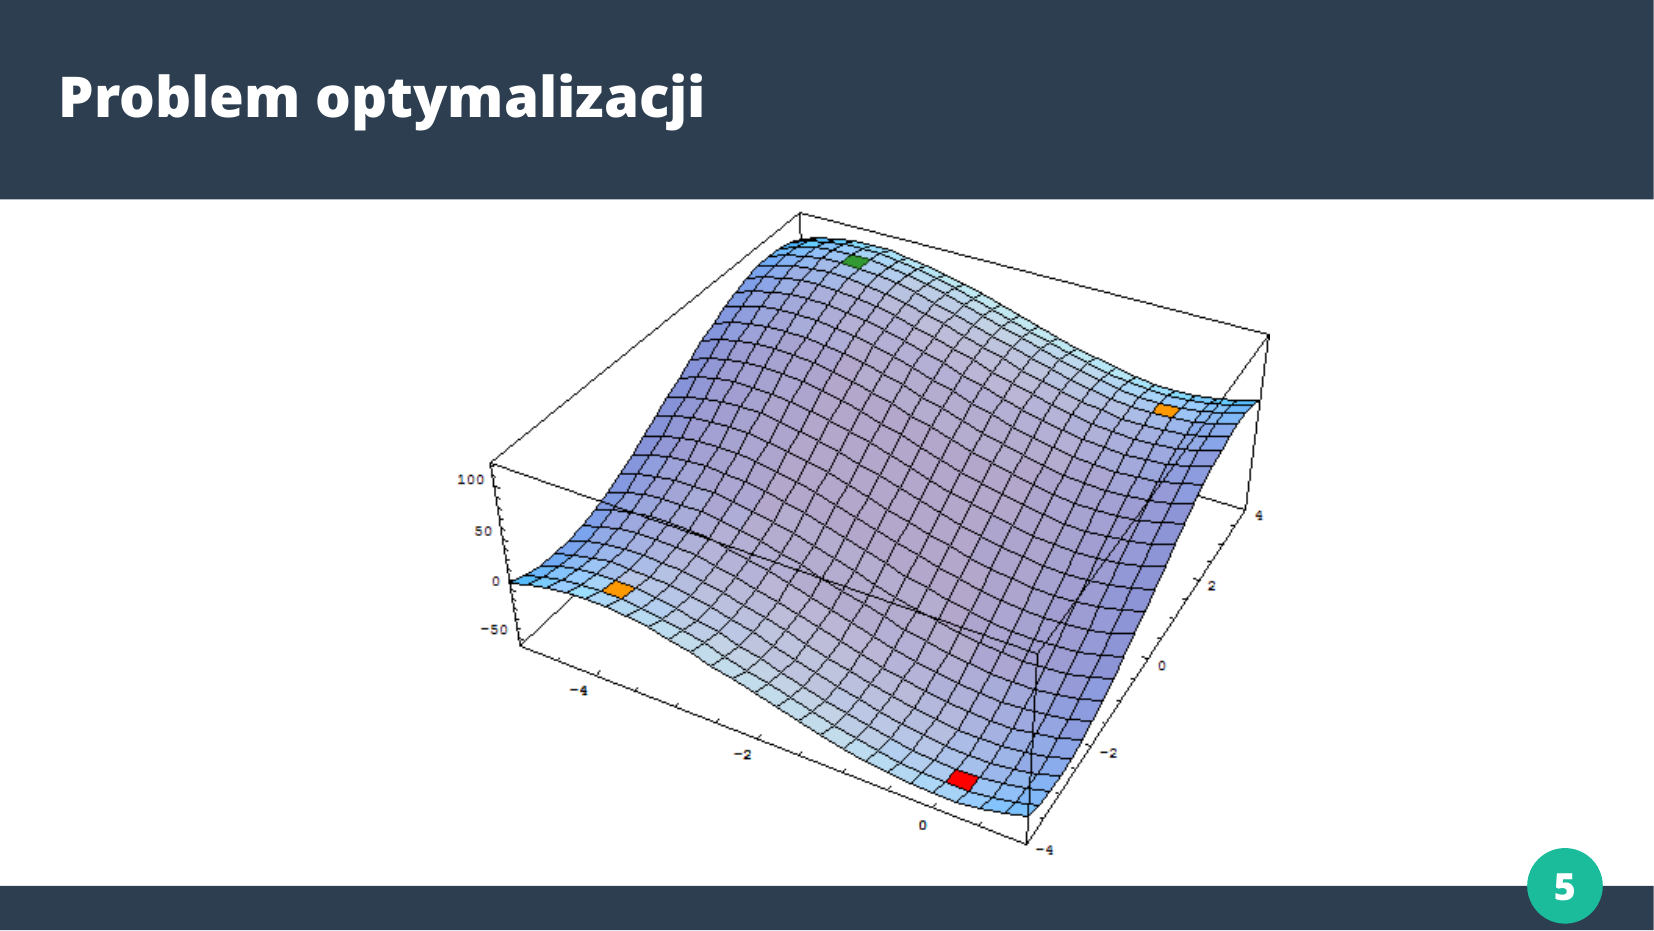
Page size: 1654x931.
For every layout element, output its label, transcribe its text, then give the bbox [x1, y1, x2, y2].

picture [457, 206, 1270, 866]
title Problem optymalizacji [59, 37, 1595, 156]
